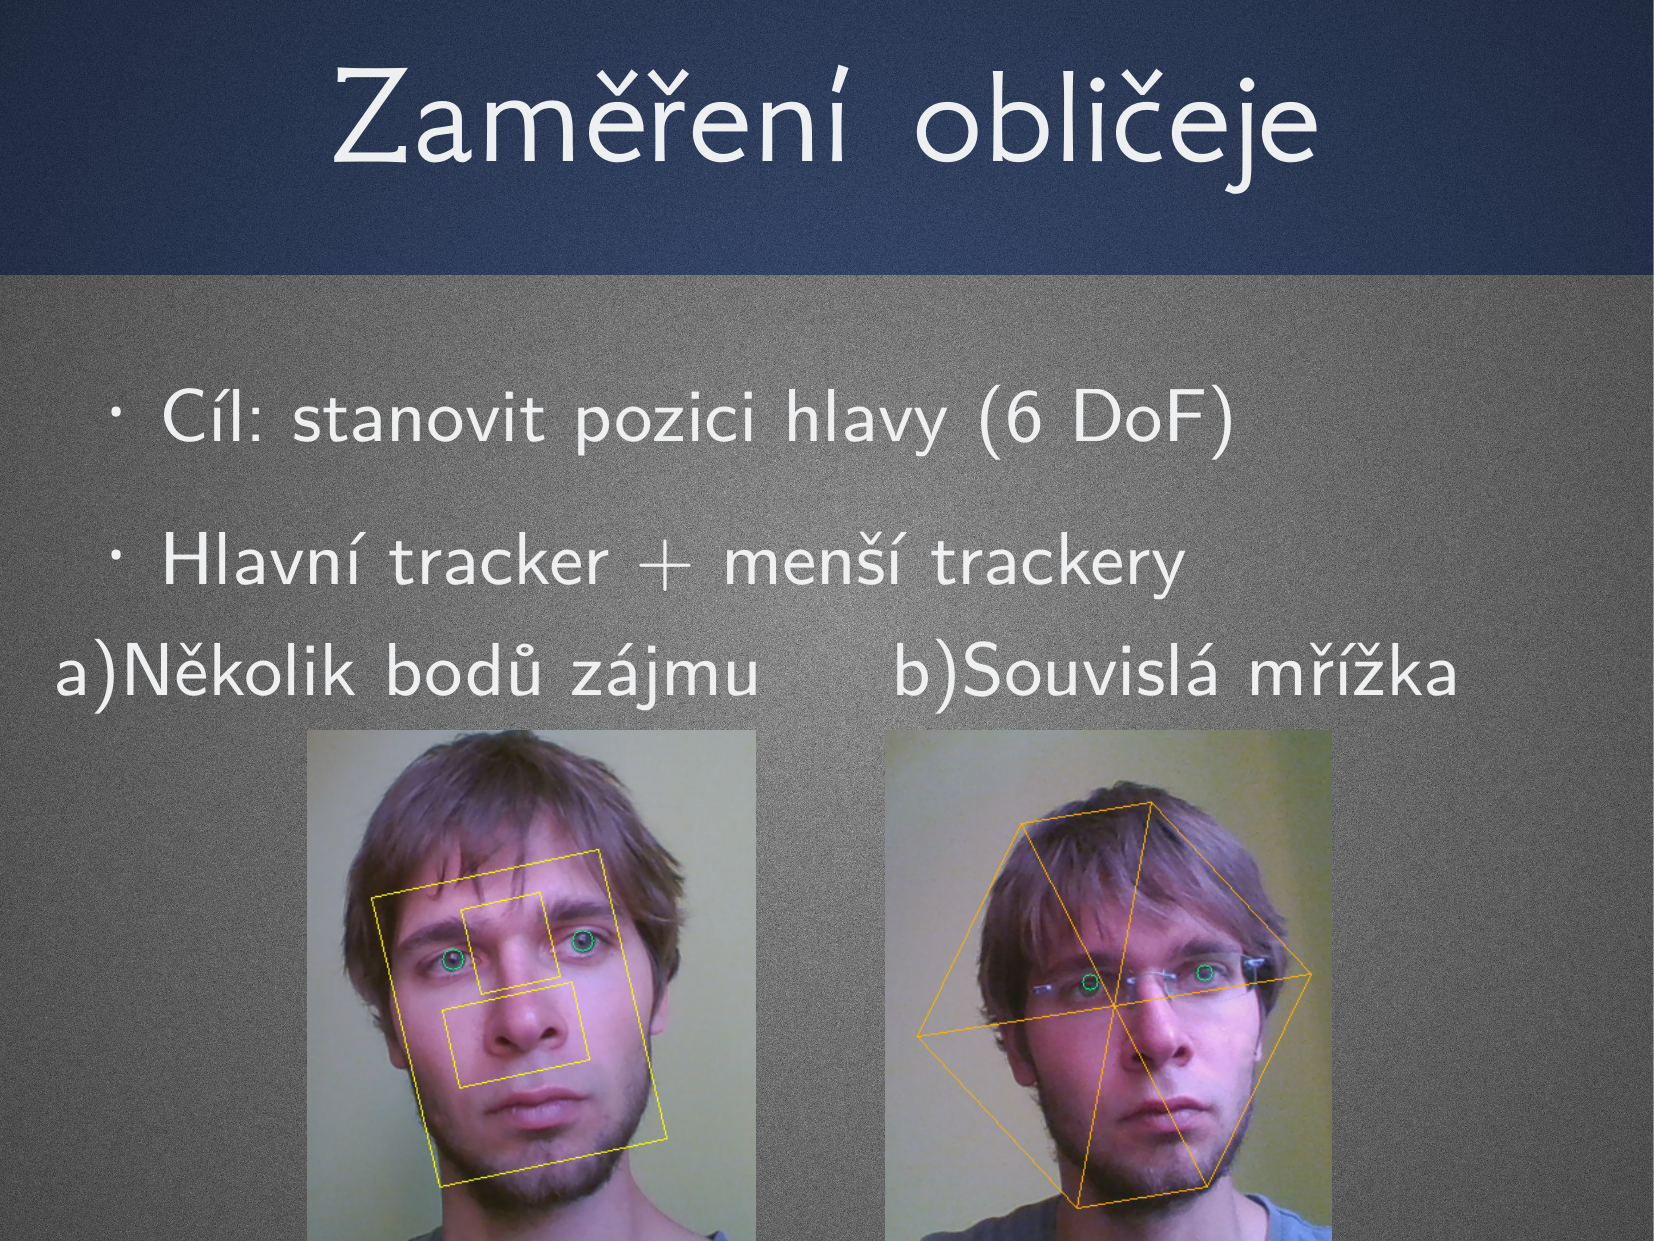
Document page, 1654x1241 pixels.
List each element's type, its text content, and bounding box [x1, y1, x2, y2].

title Zaměření obličeje [88, 29, 1565, 237]
list Několik bodů zájmu [35, 608, 827, 745]
list Cíl: stanovit pozici hlavy (6 DoF) Hlavní tracker + menší trackery [88, 354, 1565, 608]
picture [0, 0, 1654, 1241]
list Souvislá mřížka [874, 608, 1583, 721]
